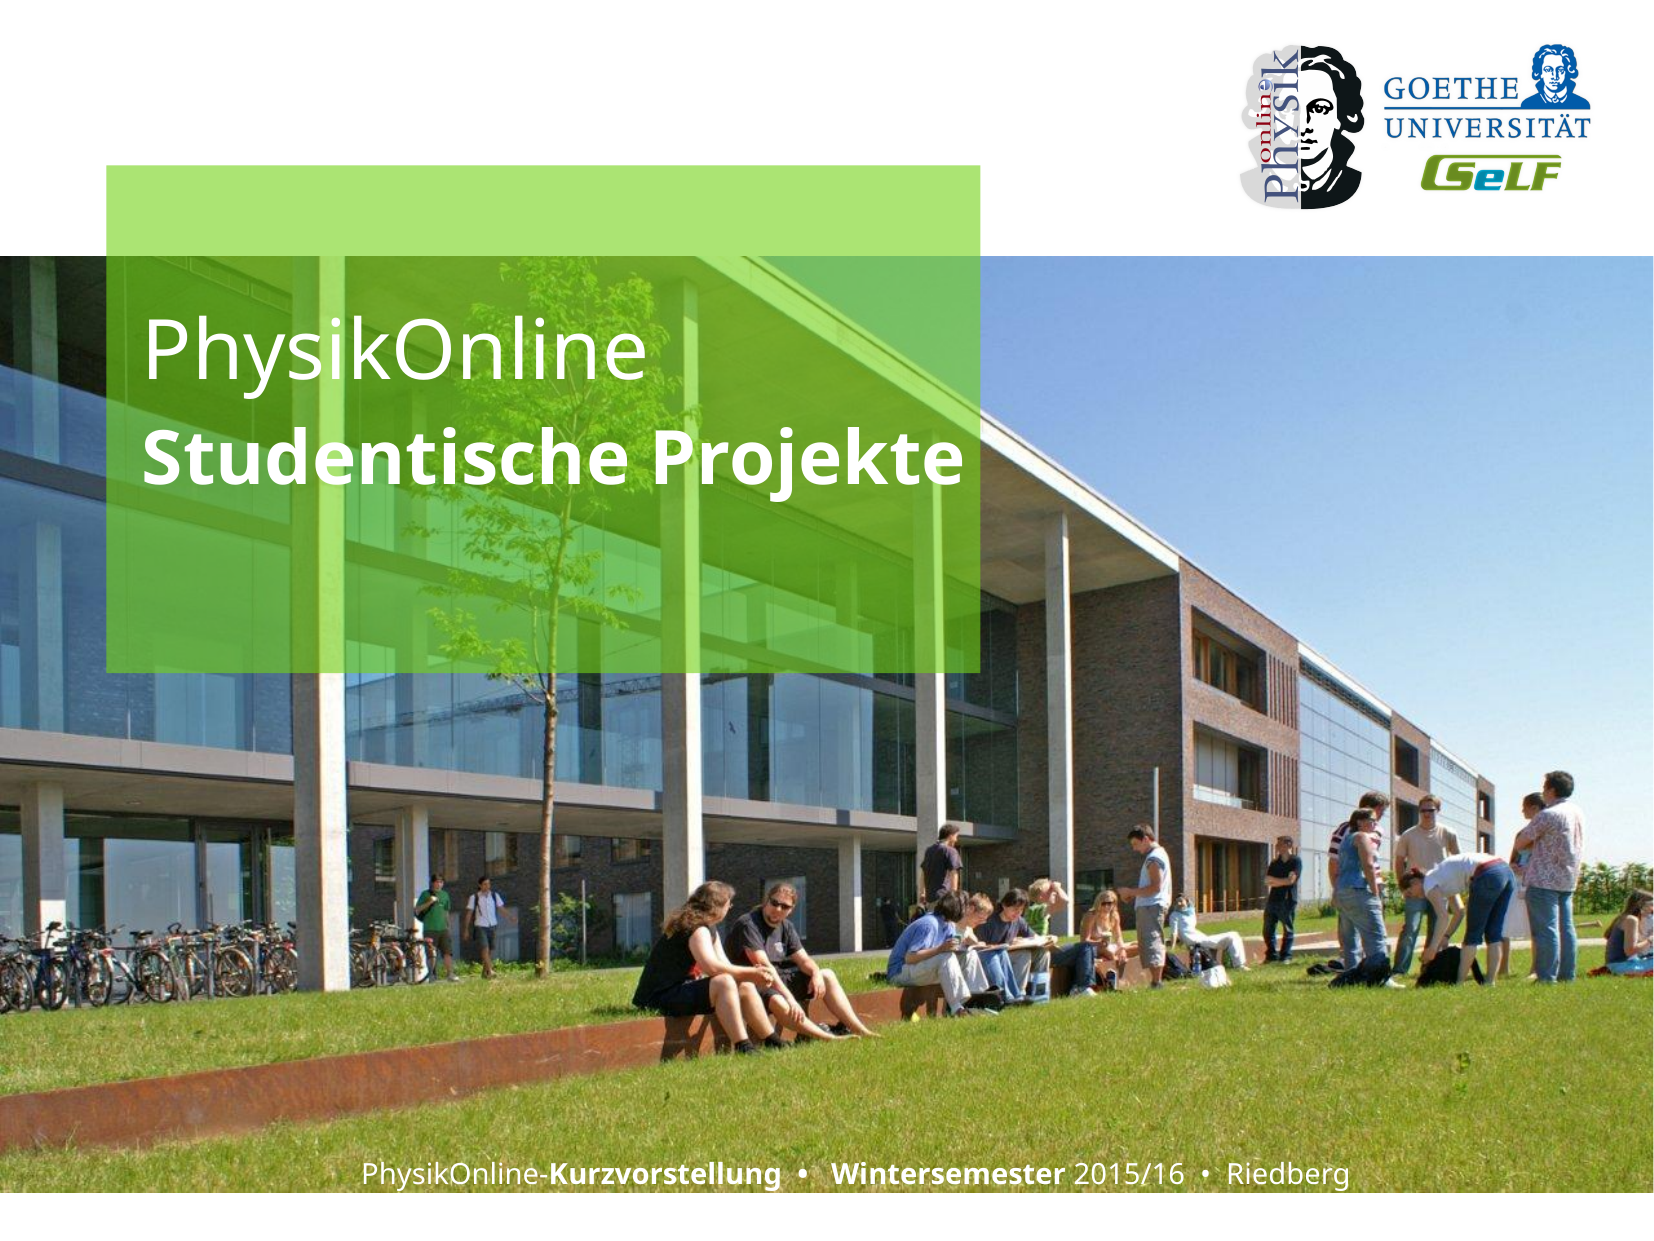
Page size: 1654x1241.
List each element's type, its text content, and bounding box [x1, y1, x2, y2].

text_box PhysikOnline Studentische Projekte [127, 283, 981, 745]
picture [0, 256, 1654, 1193]
picture [1236, 41, 1368, 213]
text_box [106, 165, 981, 674]
picture [1379, 39, 1595, 194]
text_box PhysikOnline-Kurzvorstellung • Wintersemester 2015/16 • Riedberg [346, 1145, 1308, 1191]
